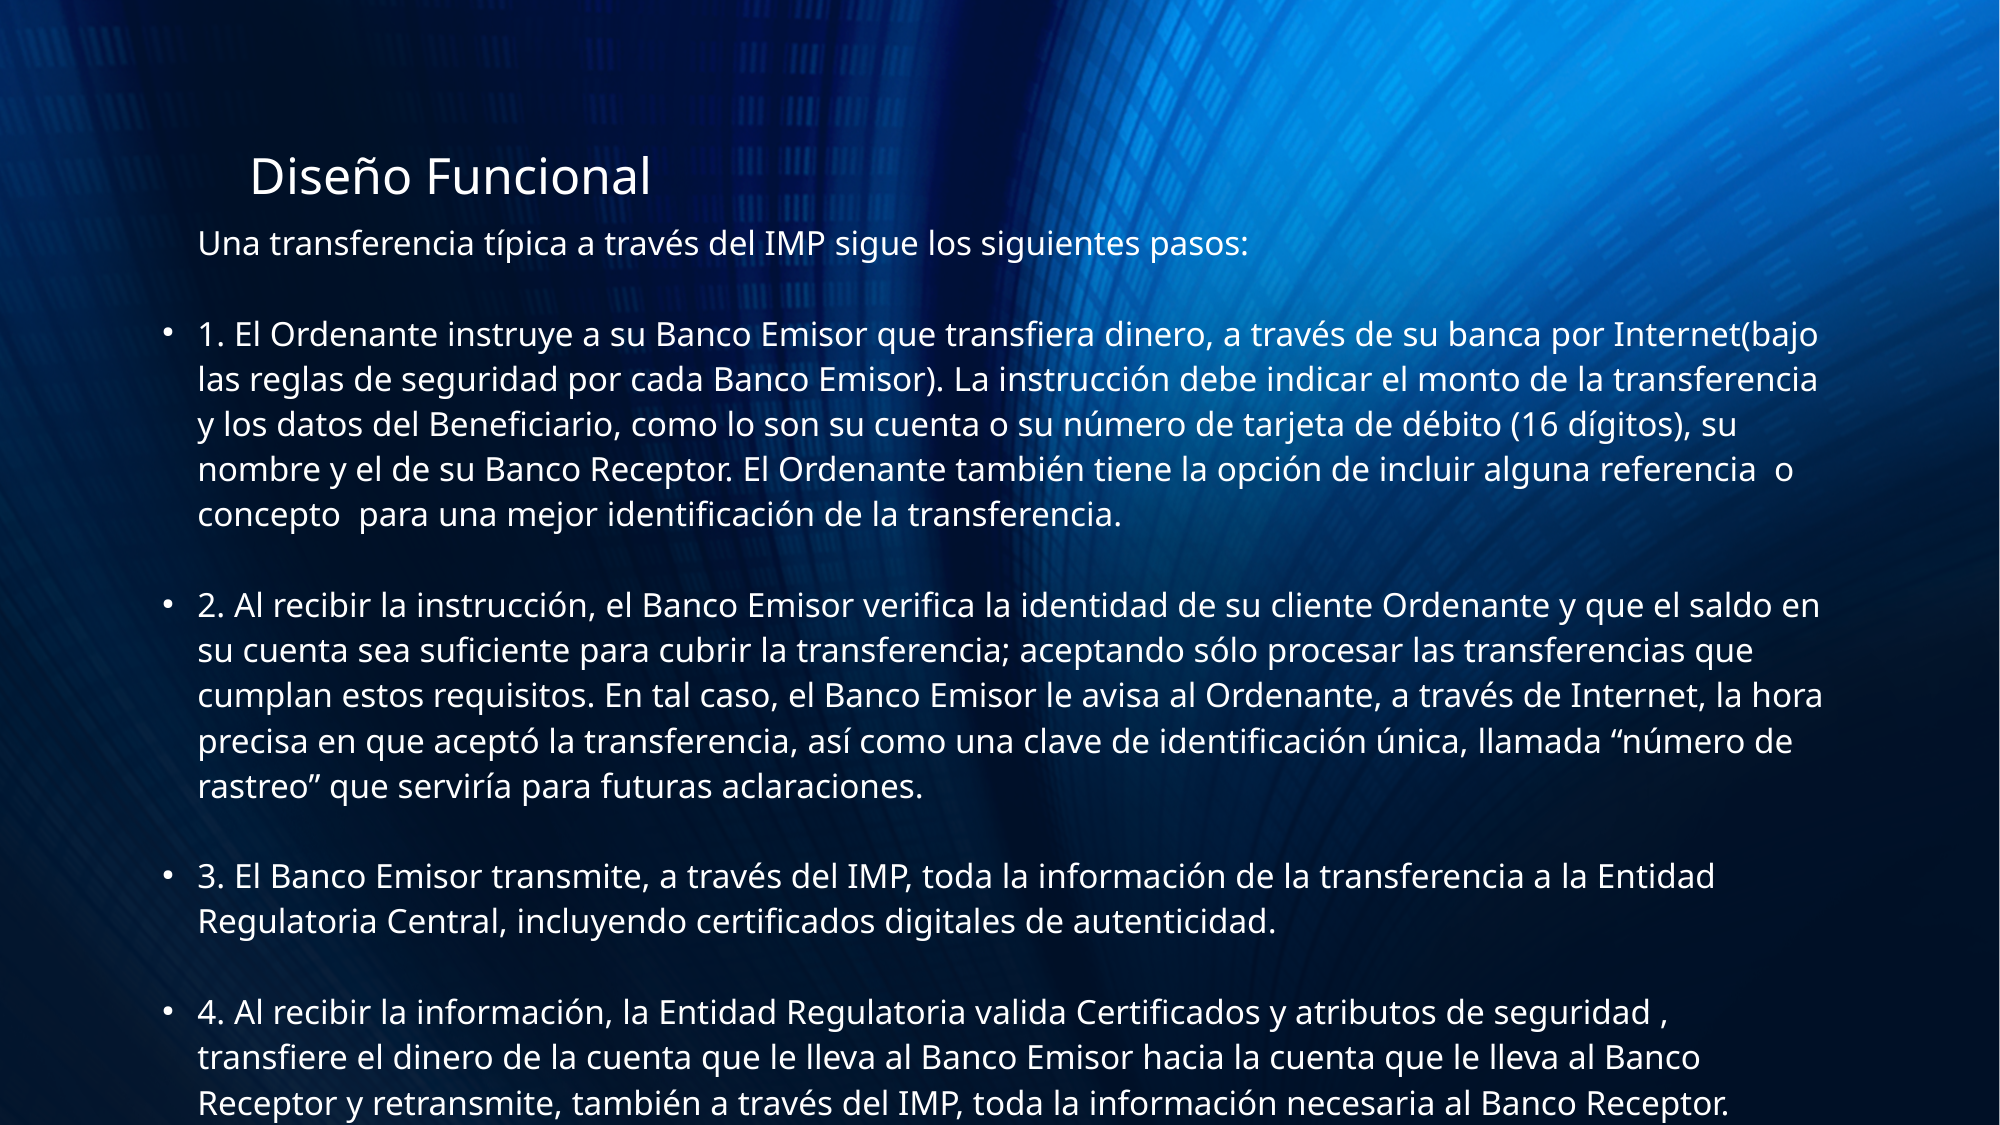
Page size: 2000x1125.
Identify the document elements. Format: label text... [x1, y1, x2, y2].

title Diseño Funcional [249, 62, 1750, 212]
text_box Una transferencia típica a través del IMP sigue los siguientes pasos: 1. El Ordenante instruye a su Banco Emisor que transfiera dinero, a través de su banca por Internet(bajo las reglas de seguridad por cada Banco Emisor). La instrucción debe indicar el monto de la transferencia y los datos del Beneficiario, como lo son su cuenta o su número de tarjeta de débito (16 dígitos), su nombre y el de su Banco Receptor. El Ordenante también tiene la opción de incluir alguna referencia o concepto para una mejor identificación de la transferencia. 2. Al recibir la instrucción, el Banco Emisor verifica la identidad de su cliente Ordenante y que el saldo en su cuenta sea suficiente para cubrir la transferencia; aceptando sólo procesar las transferencias que cumplan estos requisitos. En tal caso, el Banco Emisor le avisa al Ordenante, a través de Internet, la hora precisa en que aceptó la transferencia, así como una clave de identificación única, llamada “número de rastreo” que serviría para futuras aclaraciones. 3. El Banco Emisor transmite, a través del IMP, toda la información de la transferencia a la Entidad Regulatoria Central, incluyendo certificados digitales de autenticidad. 4. Al recibir la información, la Entidad Regulatoria valida Certificados y atributos de seguridad , transfiere el dinero de la cuenta que le lleva al Banco Emisor hacia la cuenta que le lleva al Banco Receptor y retransmite, también a través del IMP, toda la información necesaria al Banco Receptor. 5. De esta manera el Banco Receptor cuenta con la información necesaria y los recursos para depositarlos a favor del Beneficiario. [147, 212, 1843, 1125]
picture [0, 0, 2000, 1125]
